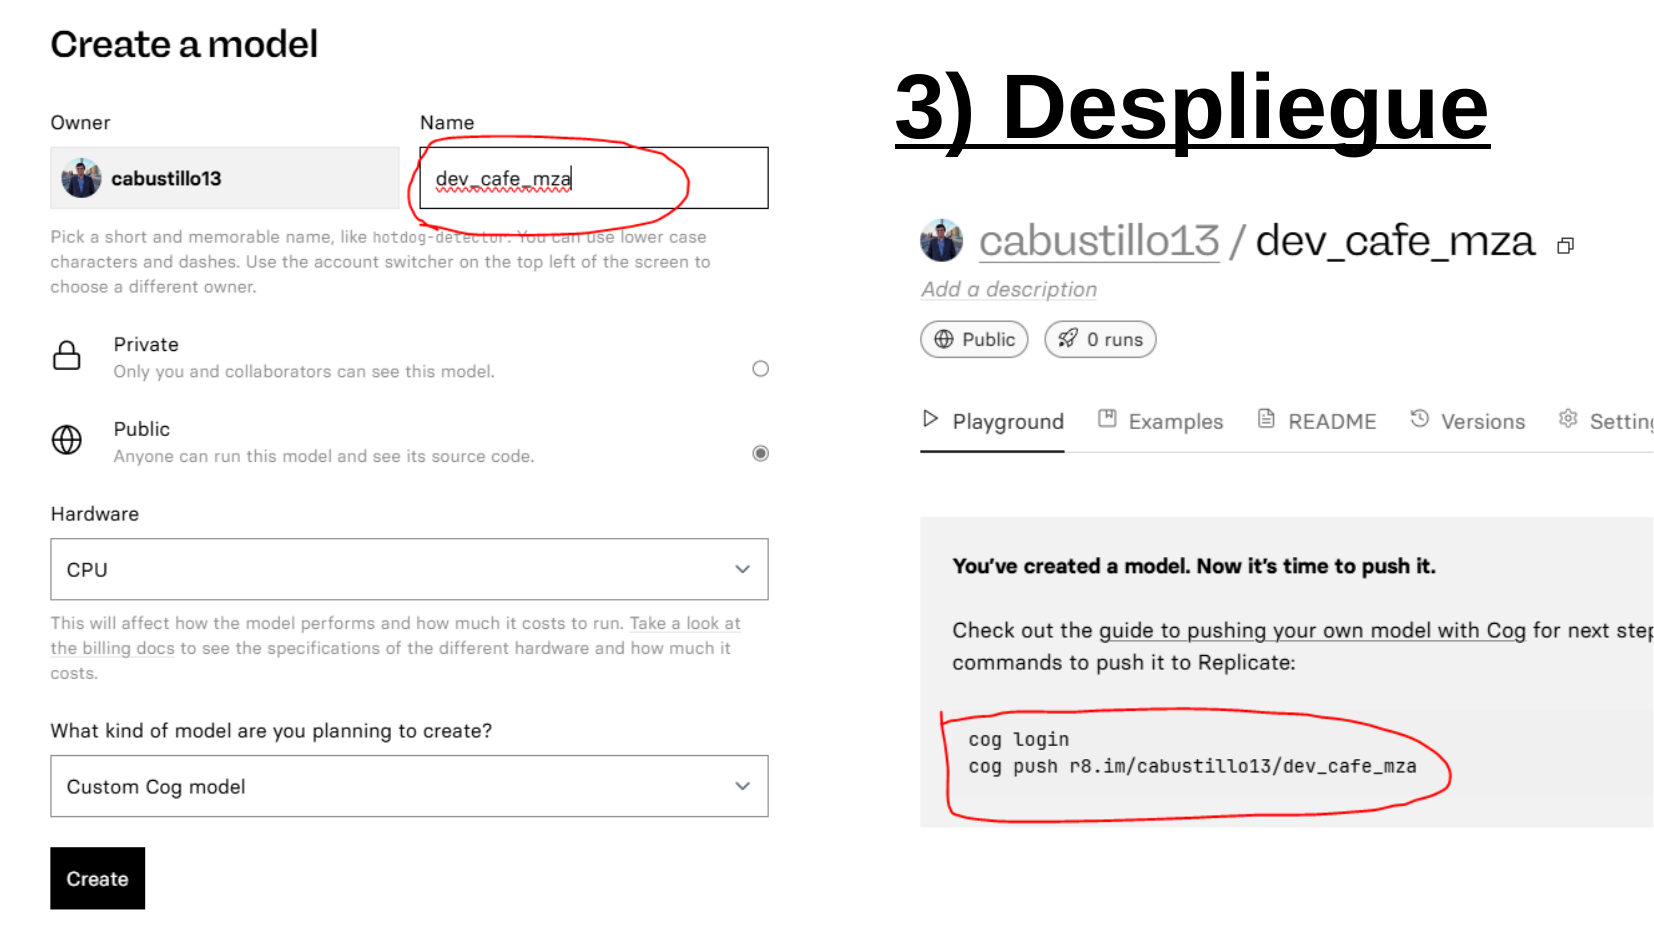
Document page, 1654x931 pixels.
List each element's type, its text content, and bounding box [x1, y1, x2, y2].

picture [863, 199, 1654, 857]
title 3) Despliegue [860, 29, 1536, 185]
picture [23, 11, 860, 931]
